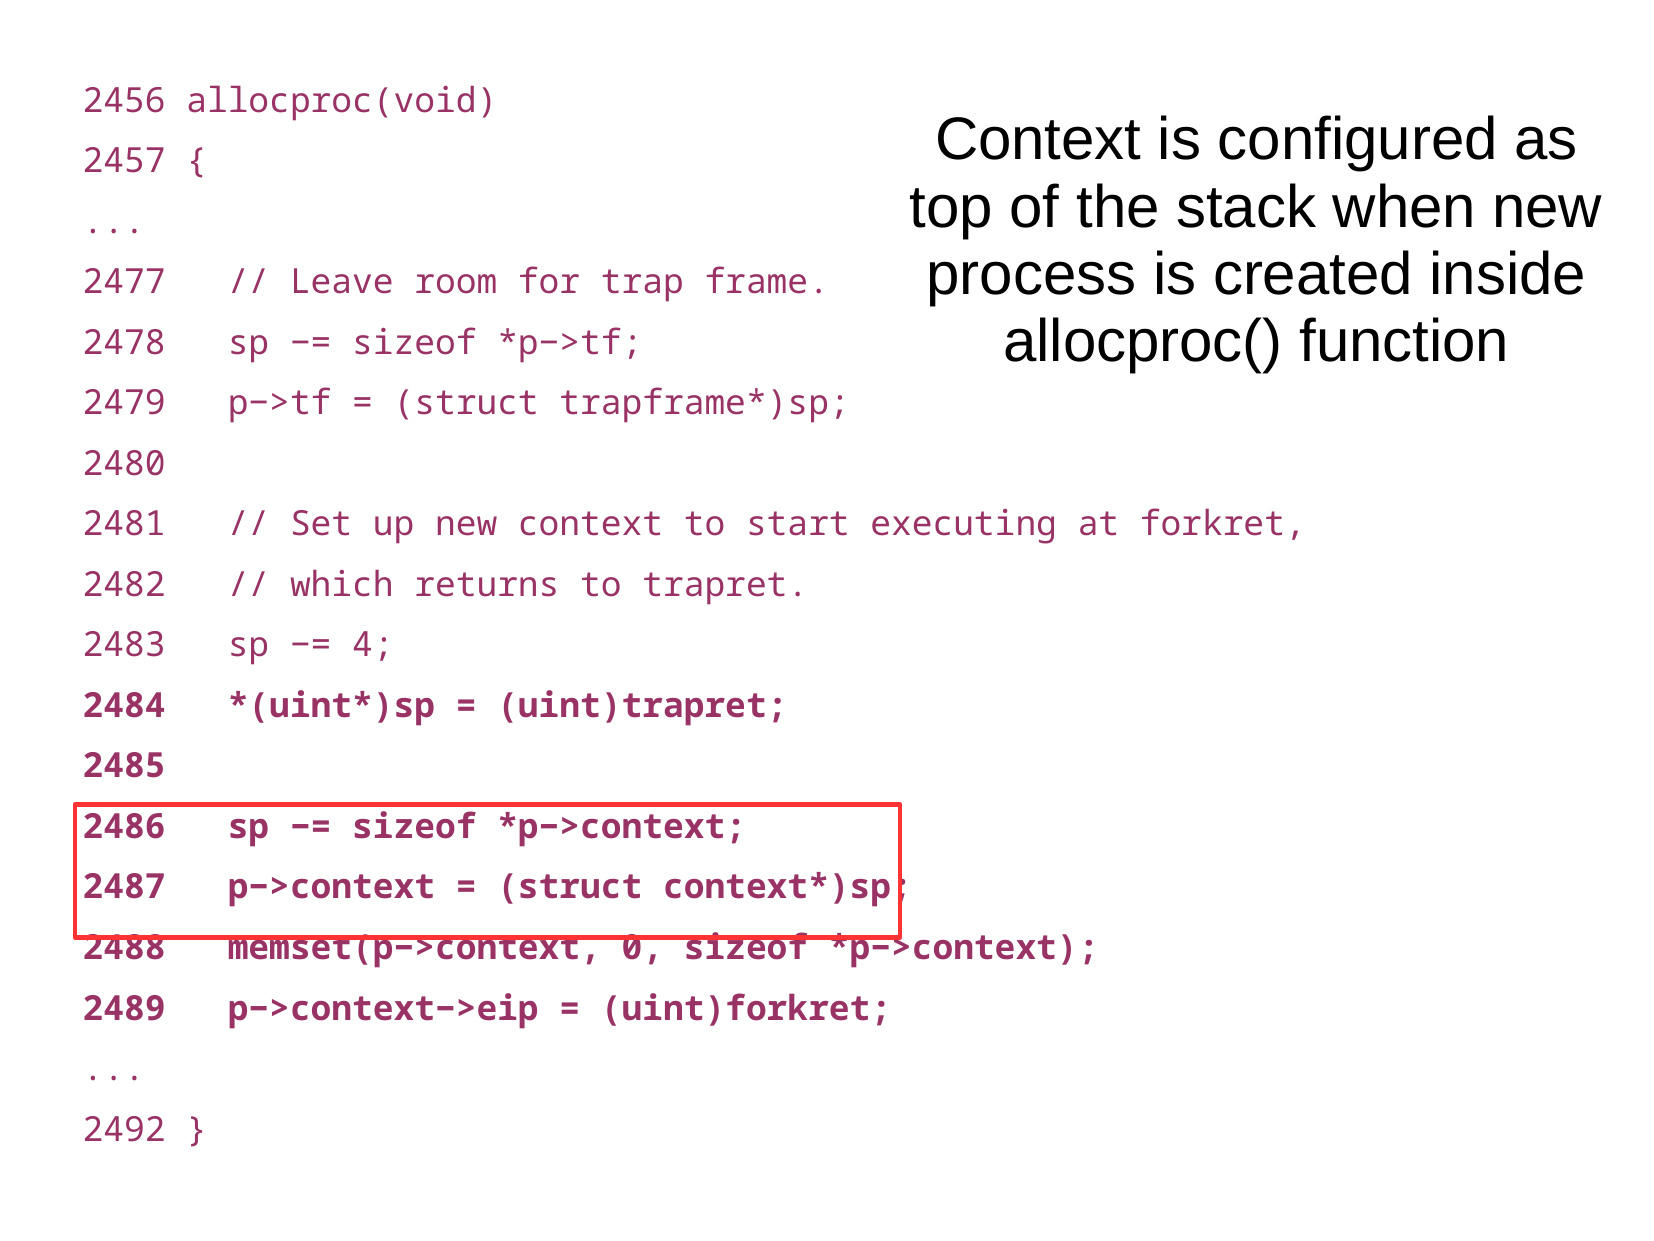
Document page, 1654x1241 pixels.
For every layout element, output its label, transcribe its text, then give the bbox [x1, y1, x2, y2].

list 2456 allocproc(void) 2457 { ... 2477 // Leave room for trap frame. 2478 sp −= sizeof *p−>tf; 2479 p−>tf = (struct trapframe*)sp; 2480 2481 // Set up new context to start executing at forkret, 2482 // which returns to trapret. 2483 sp −= 4; 2484 *(uint*)sp = (uint)trapret; 2485 2486 sp −= sizeof *p−>context; 2487 p−>context = (struct context*)sp; 2488 memset(p−>context, 0, sizeof *p−>context); 2489 p−>context−>eip = (uint)forkret; ... 2492 } [82, 807, 898, 935]
list 2456 allocproc(void) 2457 { ... 2477 // Leave room for trap frame. 2478 sp −= sizeof *p−>tf; 2479 p−>tf = (struct trapframe*)sp; 2480 2481 // Set up new context to start executing at forkret, 2482 // which returns to trapret. 2483 sp −= 4; 2484 *(uint*)sp = (uint)trapret; 2485 2486 sp −= sizeof *p−>context; 2487 p−>context = (struct context*)sp; 2488 memset(p−>context, 0, sizeof *p−>context); 2489 p−>context−>eip = (uint)forkret; ... 2492 } [82, 75, 1463, 1163]
list Context is configured as top of the stack when new process is created inside allocproc() function [900, 105, 1613, 413]
